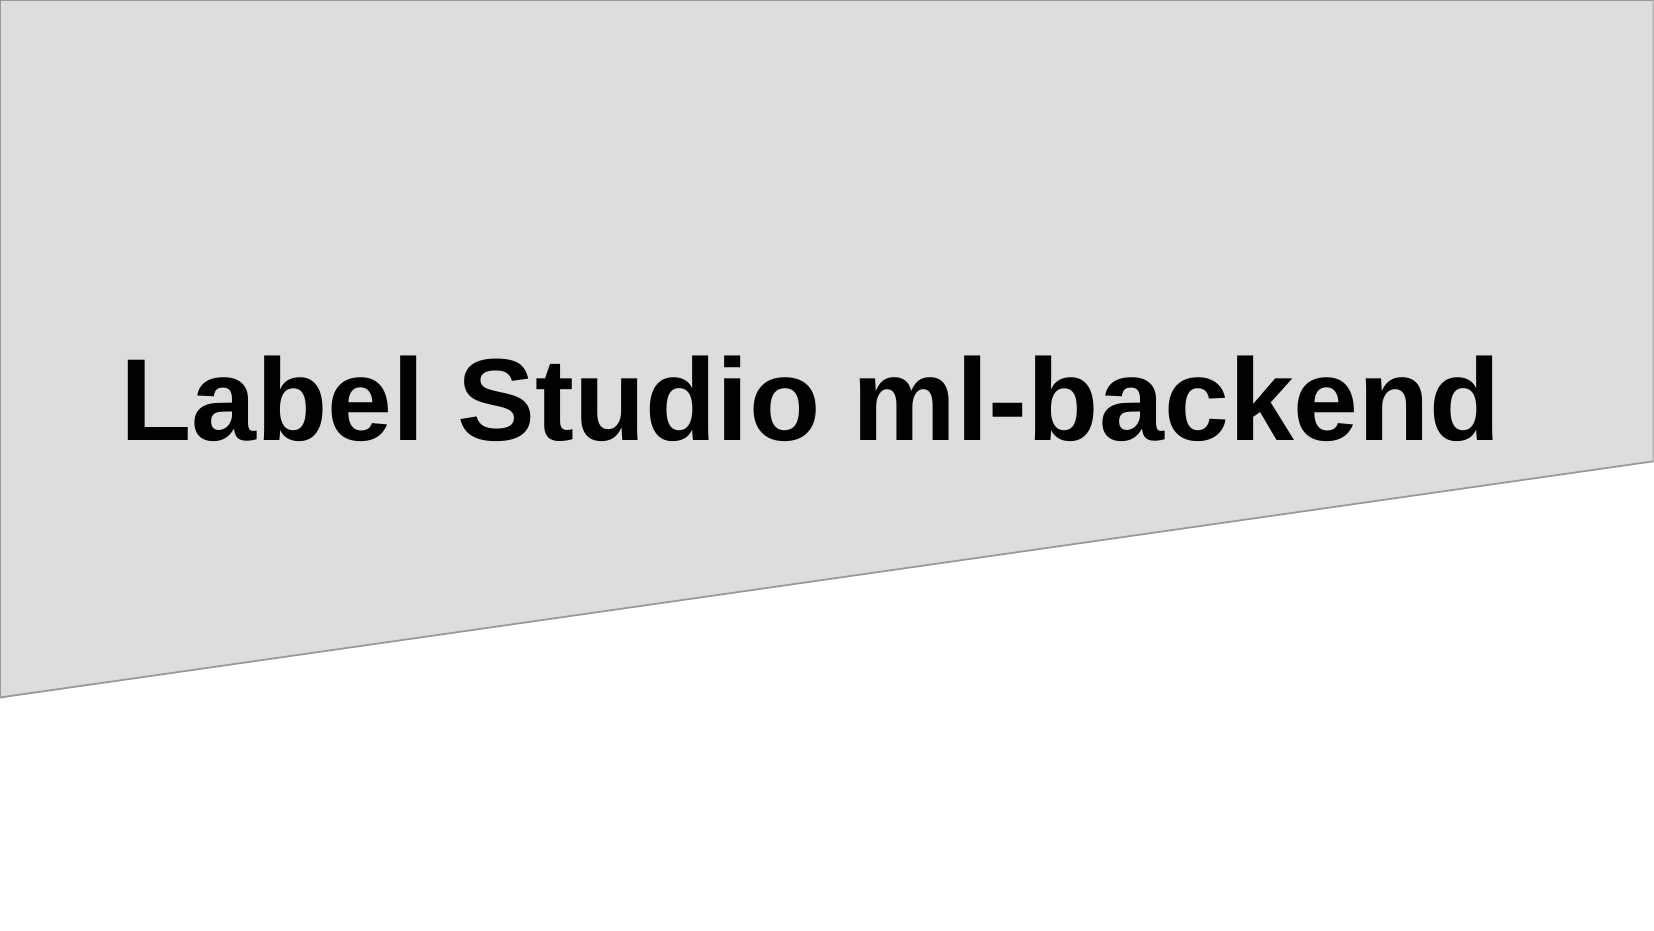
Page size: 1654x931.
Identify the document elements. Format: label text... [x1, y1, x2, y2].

title Label Studio ml-backend [73, 267, 1551, 532]
text_box [100, 478, 1546, 782]
